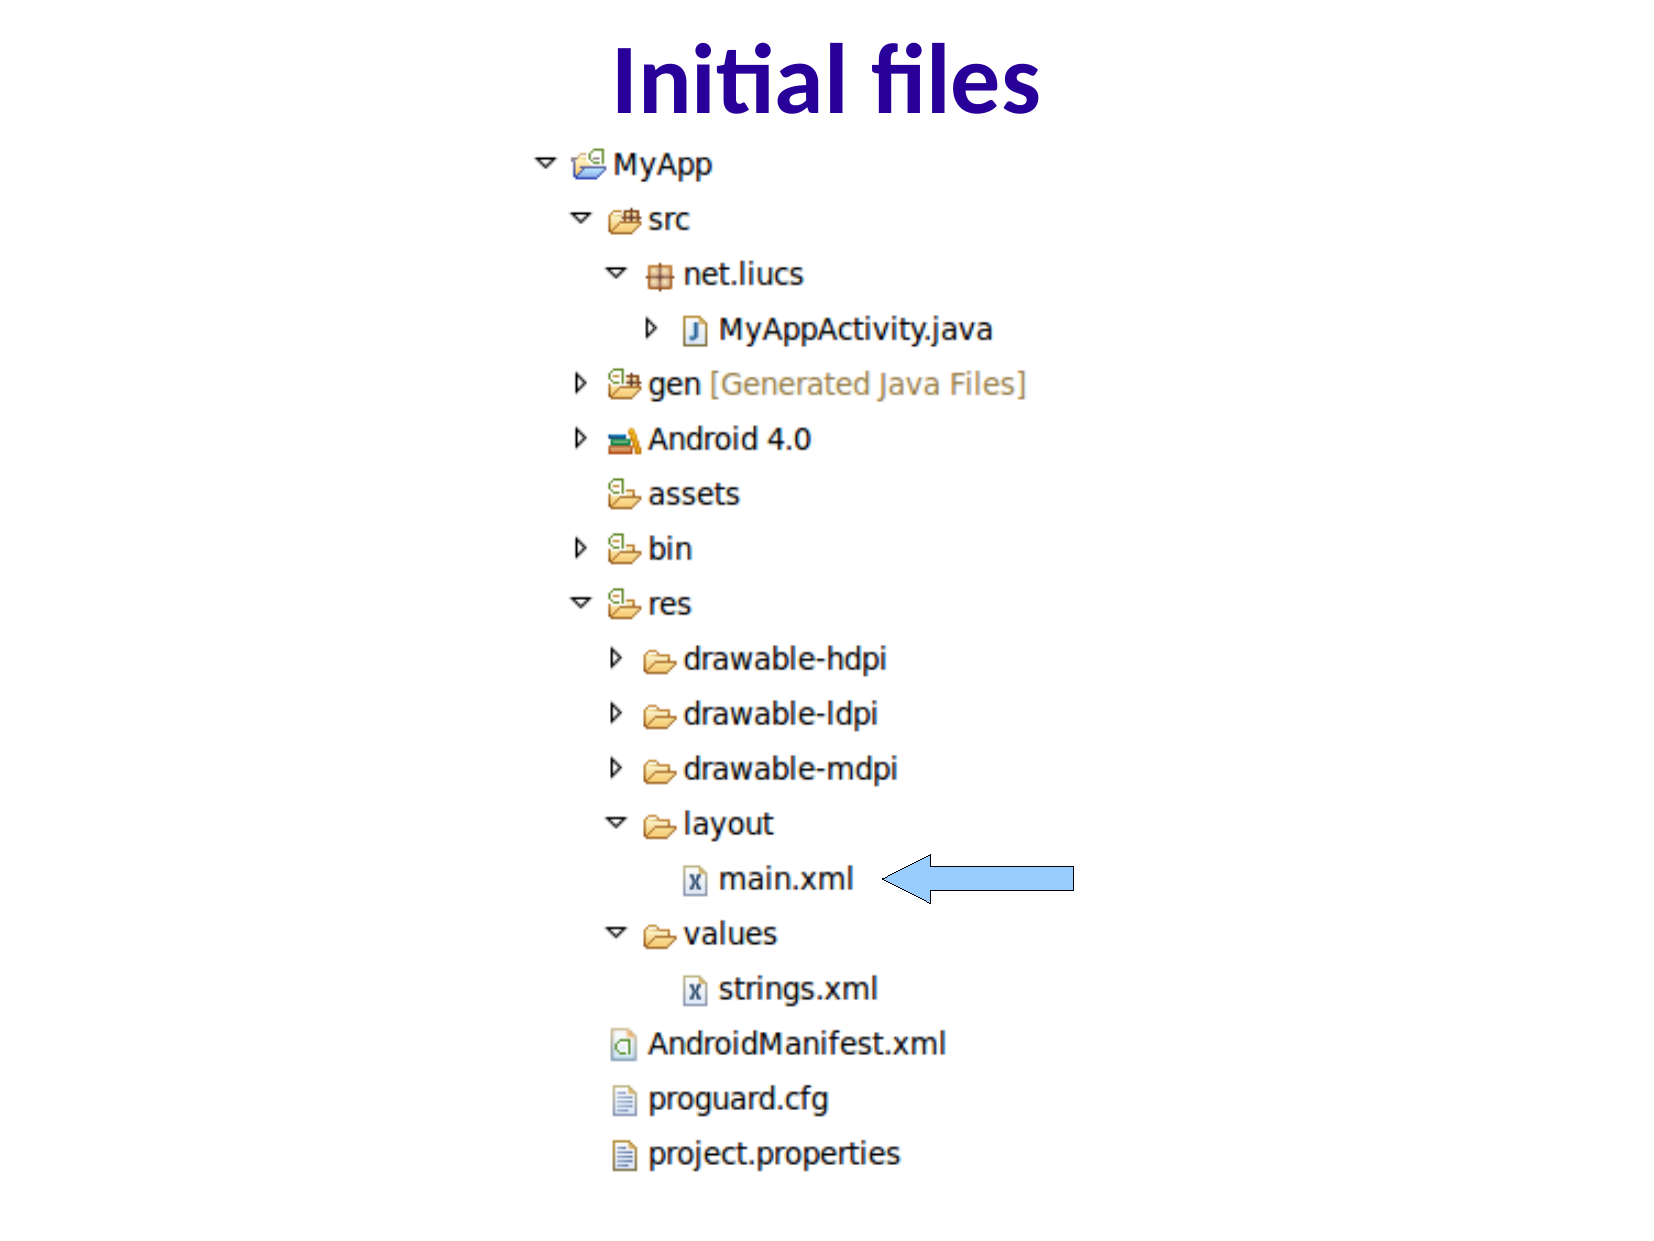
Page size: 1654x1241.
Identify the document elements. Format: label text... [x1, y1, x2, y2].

title Initial files [82, 0, 1571, 192]
picture [532, 136, 1082, 1187]
text_box [882, 854, 1074, 904]
